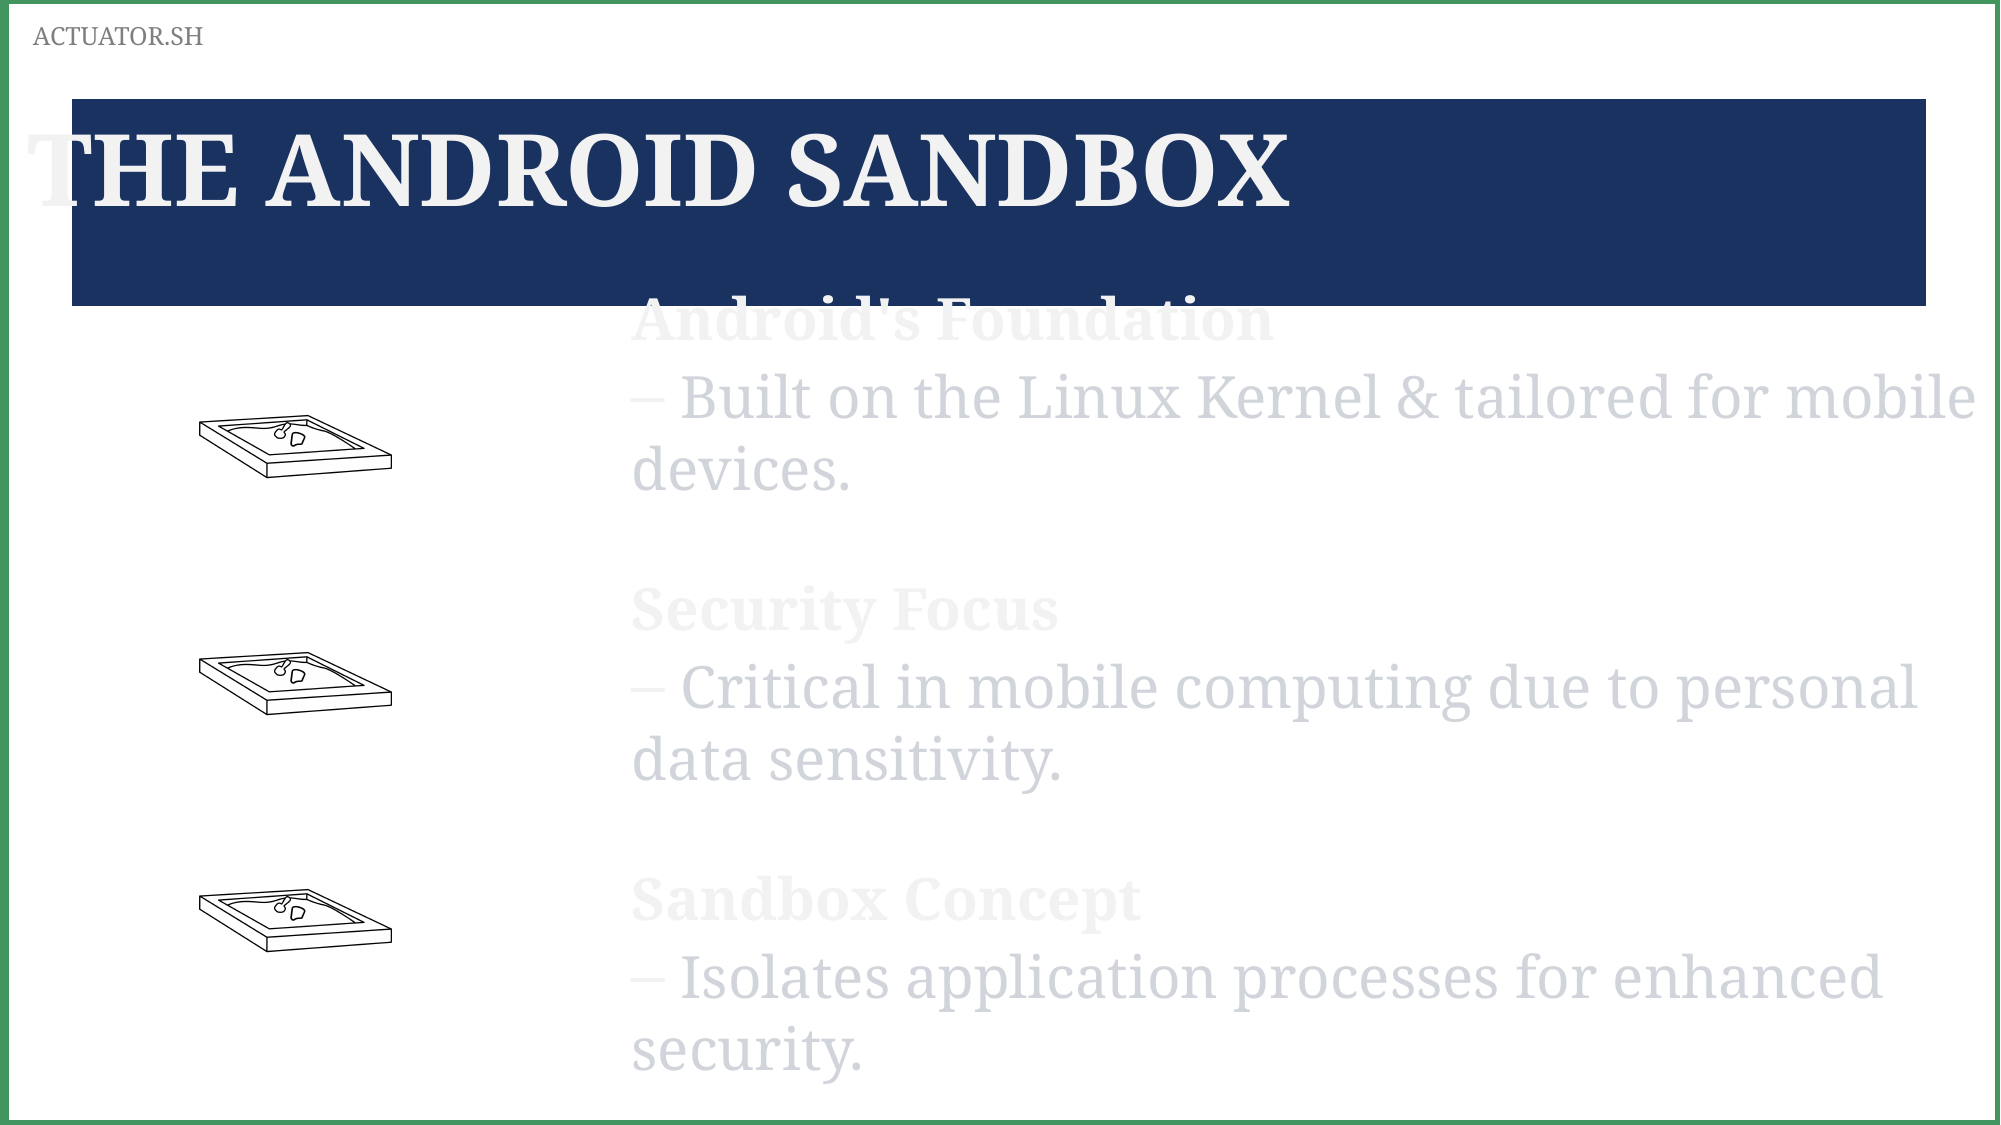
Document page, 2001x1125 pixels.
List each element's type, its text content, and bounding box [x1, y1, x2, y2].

text_box Android's Foundation – Built on the Linux Kernel & tailored for mobile devices. Security Focus – Critical in mobile computing due to personal data sensitivity. Sandbox Concept – Isolates application processes for enhanced security. [316, 107, 1995, 1120]
title The Android Sandbox [12, 34, 1645, 304]
picture [199, 635, 392, 732]
picture [199, 872, 392, 969]
text_box Actuator.sh [17, 12, 295, 62]
picture [199, 398, 392, 495]
